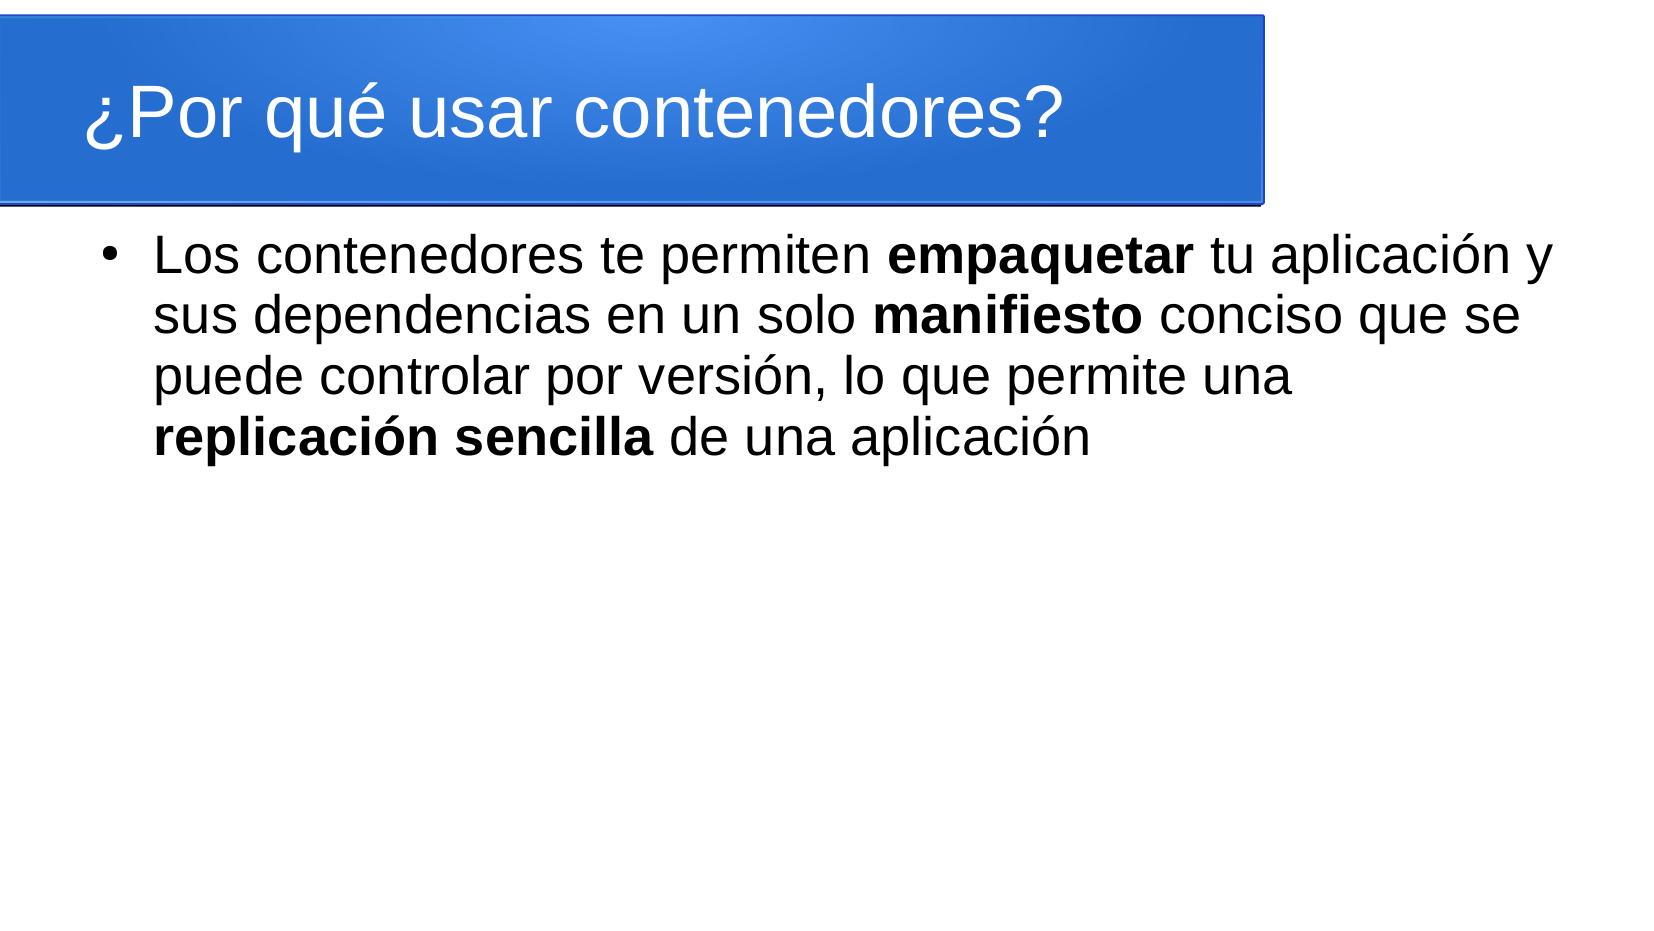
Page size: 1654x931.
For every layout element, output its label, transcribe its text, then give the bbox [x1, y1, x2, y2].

title ¿Por qué usar contenedores? [82, 35, 1235, 189]
list Los contenedores te permiten empaquetar tu aplicación y sus dependencias en un solo manifiesto conciso que se puede controlar por versión, lo que permite una replicación sencilla de una aplicación [82, 224, 1571, 764]
